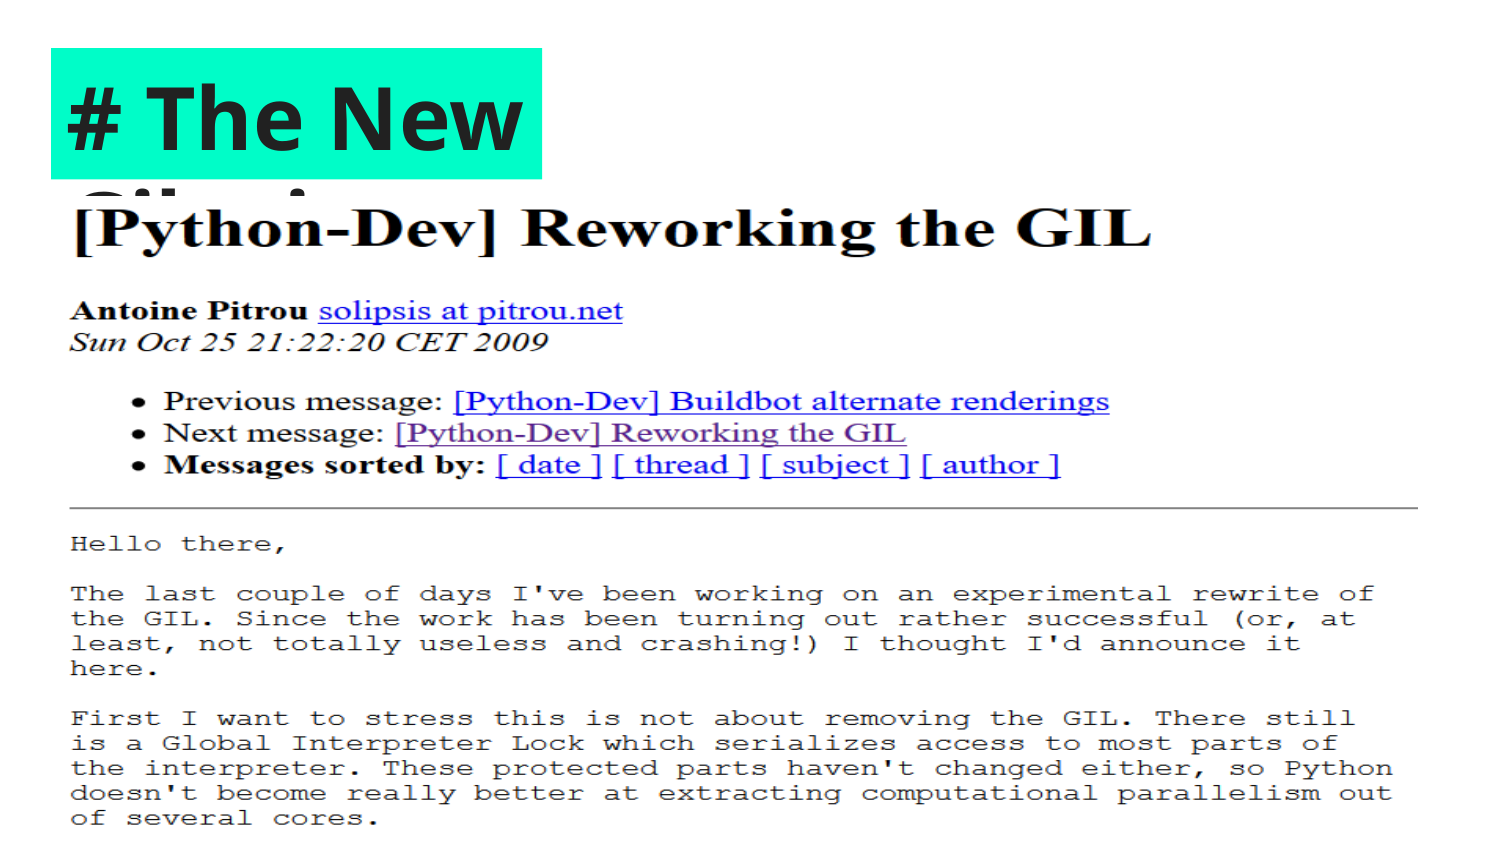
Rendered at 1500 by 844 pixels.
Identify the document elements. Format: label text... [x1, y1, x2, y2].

picture [51, 196, 1418, 844]
title # The New Gil -- i [51, 48, 543, 180]
